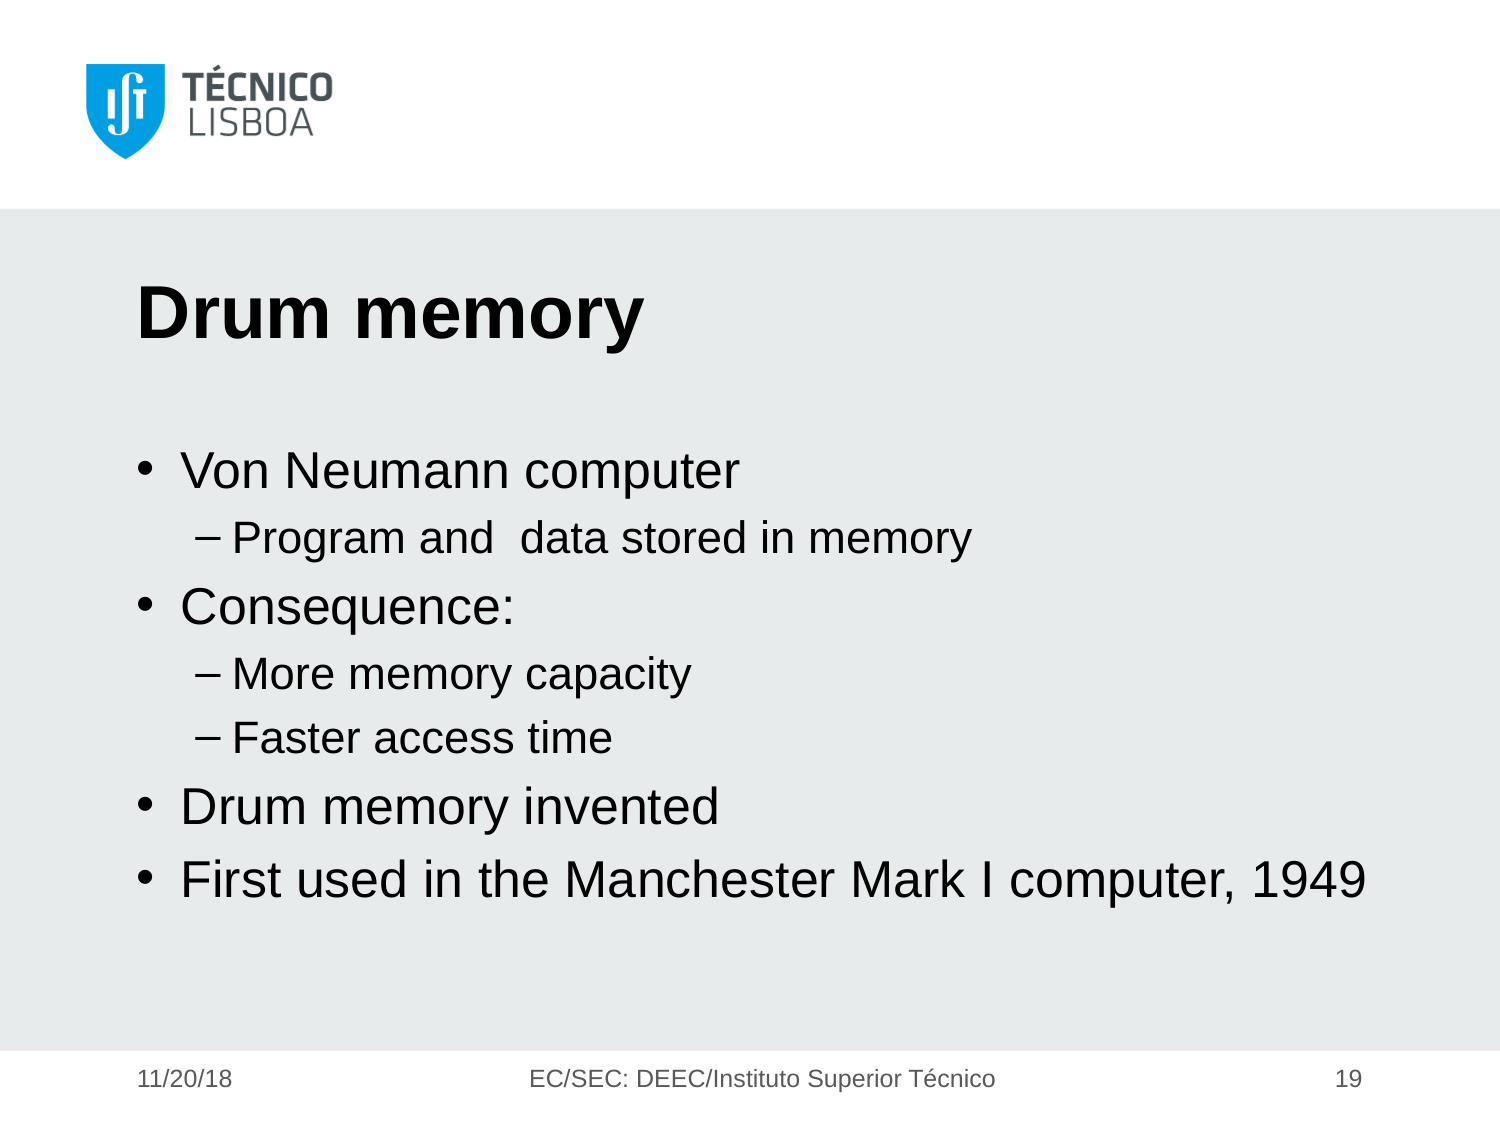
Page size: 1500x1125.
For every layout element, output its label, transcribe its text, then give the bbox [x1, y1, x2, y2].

picture [0, 0, 1500, 1125]
slide_number 11/20/18 [121, 1052, 425, 1103]
slide_number <number> [1077, 1052, 1378, 1103]
list Von Neumann computer Program and data stored in memory Consequence: More memory capacity Faster access time Drum memory invented First used in the Manchester Mark I computer, 1949 [121, 355, 1424, 961]
footer EC/SEC: DEEC/Instituto Superior Técnico [512, 1052, 1021, 1103]
title Drum memory [121, 237, 1378, 355]
